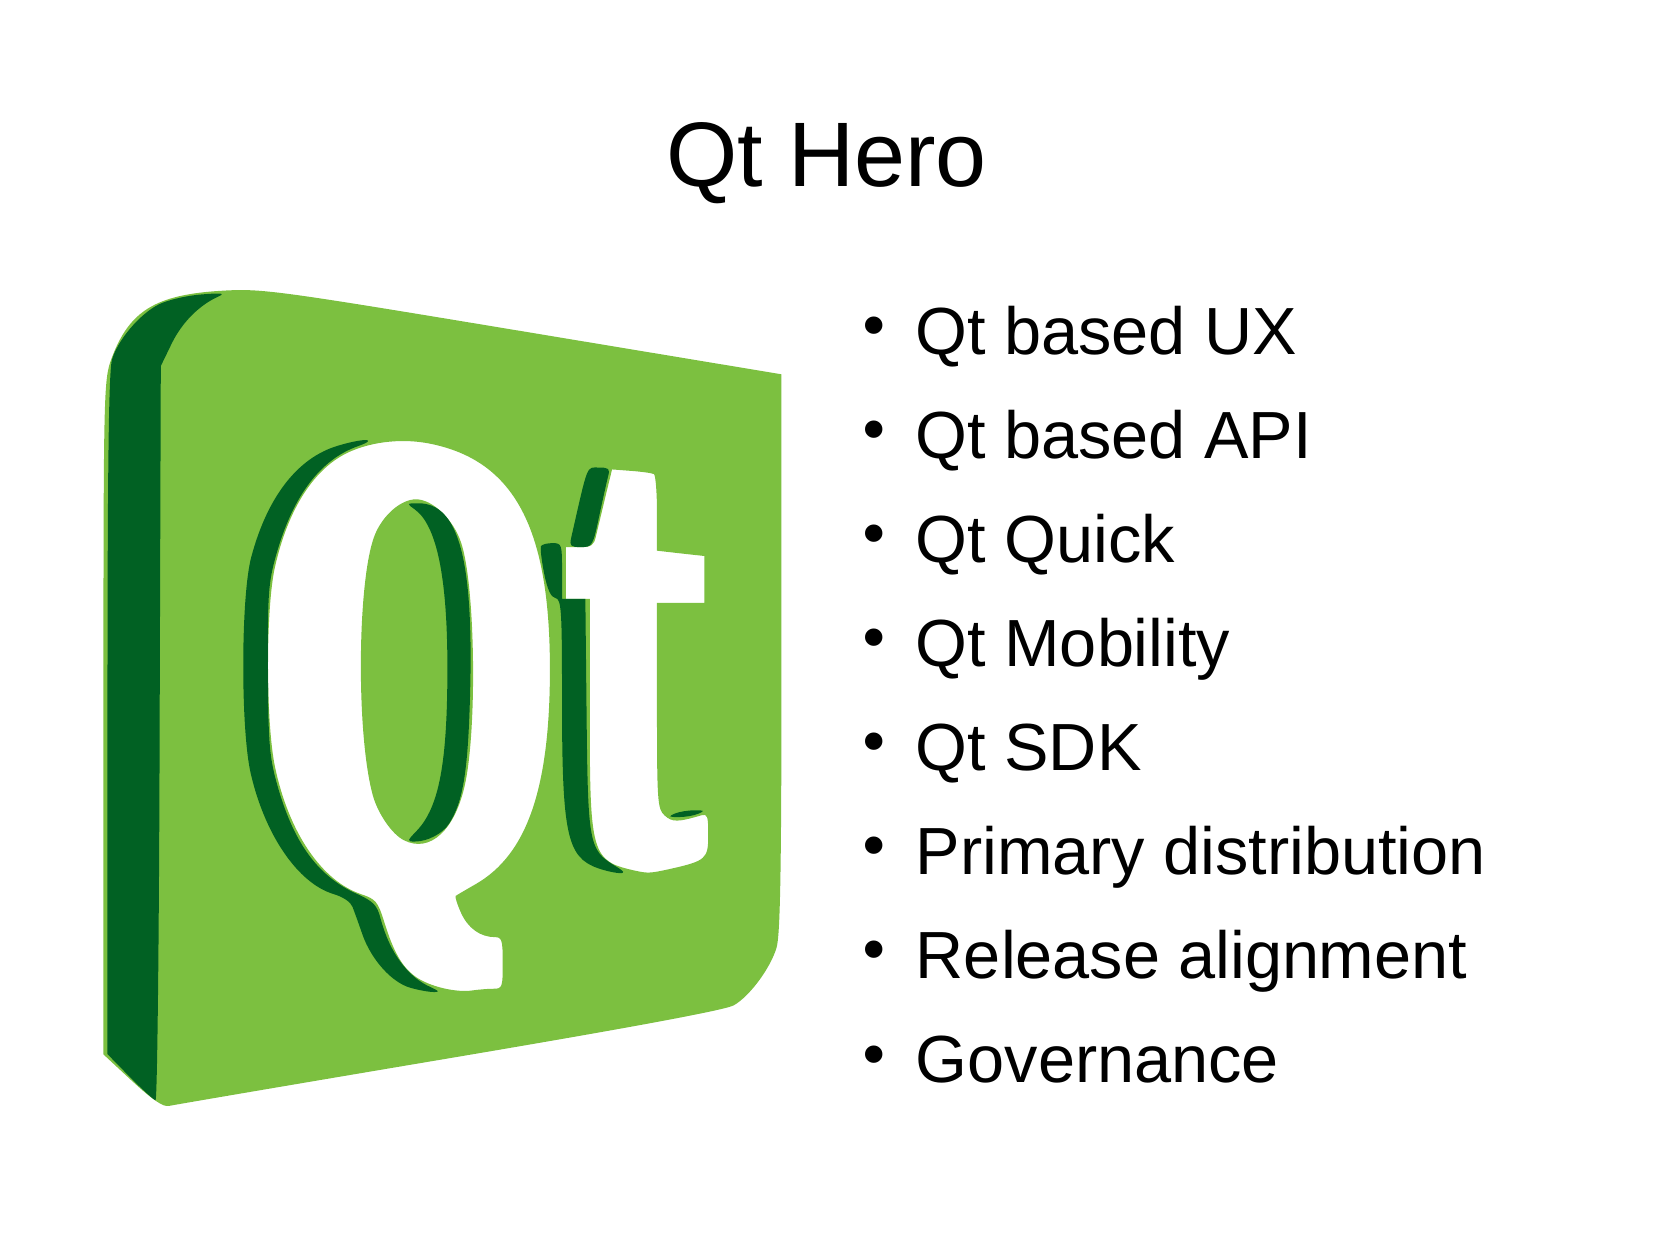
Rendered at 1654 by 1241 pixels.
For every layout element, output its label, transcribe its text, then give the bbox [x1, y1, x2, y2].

picture [103, 290, 789, 1109]
title Qt Hero [82, 49, 1571, 257]
list Qt based UX Qt based API Qt Quick Qt Mobility Qt SDK Primary distribution Release alignment Governance [845, 290, 1572, 1109]
